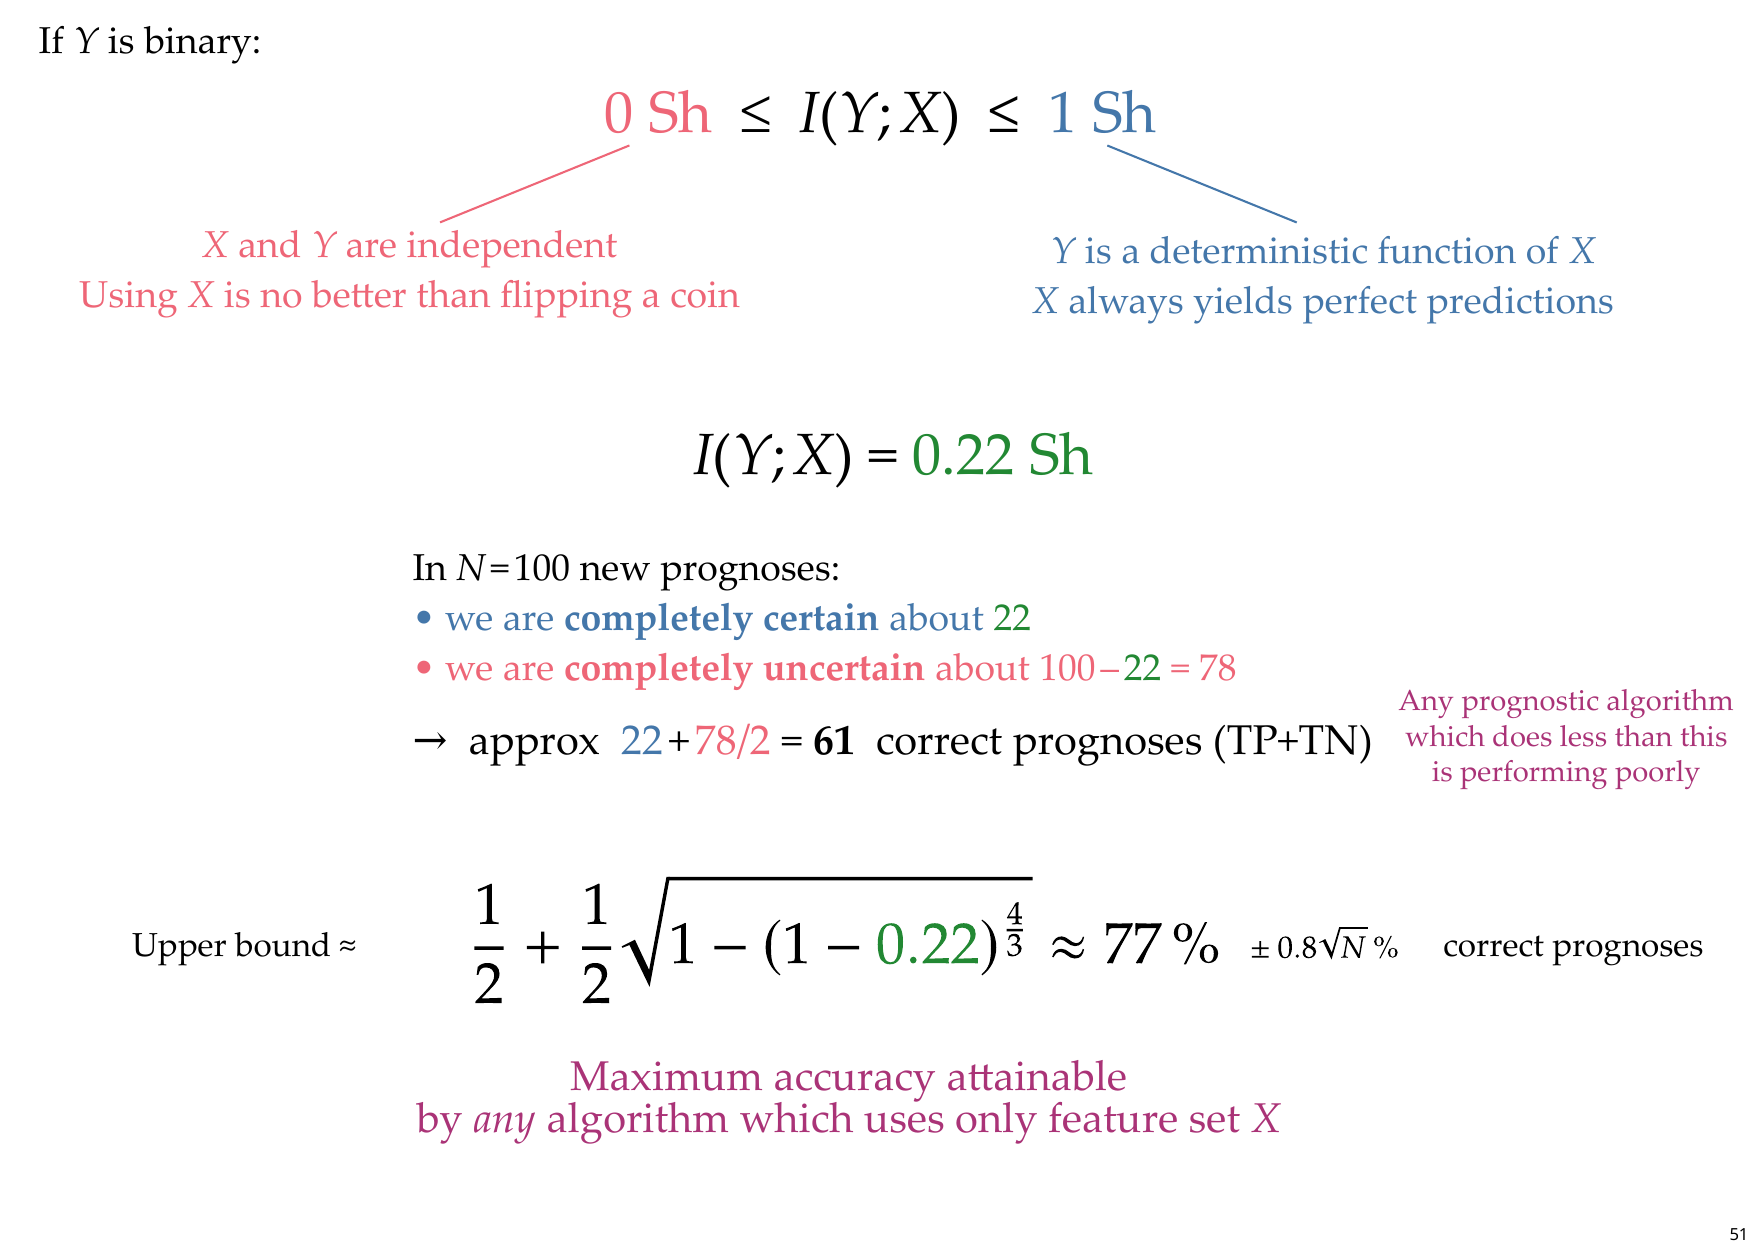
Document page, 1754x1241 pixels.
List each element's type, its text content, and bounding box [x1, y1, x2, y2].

text_box If Y is binary: [23, 18, 277, 73]
text_box [1251, 927, 1398, 960]
text_box Maximum accuracy attainable by any algorithm which uses only feature set X [401, 1052, 1297, 1152]
text_box In N = 100 new prognoses: • we are completely certain about 22 • we are completely uncertain about 100 – 22 = 78 → approx 22 + 78/2 = 61 correct prognoses (TP+TN) [397, 545, 1390, 774]
text_box X and Y are independent Using X is no better than flipping a coin [64, 222, 756, 326]
text_box [474, 876, 1219, 1004]
text_box Y is a deterministic function of X X always yields perfect predictions [1017, 228, 1630, 332]
text_box Any prognostic algorithm which does less than this is performing poorly [1383, 681, 1750, 798]
text_box I(Y; X) = 0.22 Sh [678, 424, 1109, 499]
text_box 0 Sh ≤ I(Y; X) ≤ 1 Sh [589, 81, 1172, 157]
text_box correct prognoses [1428, 924, 1719, 974]
text_box Upper bound ≈ [117, 924, 372, 974]
